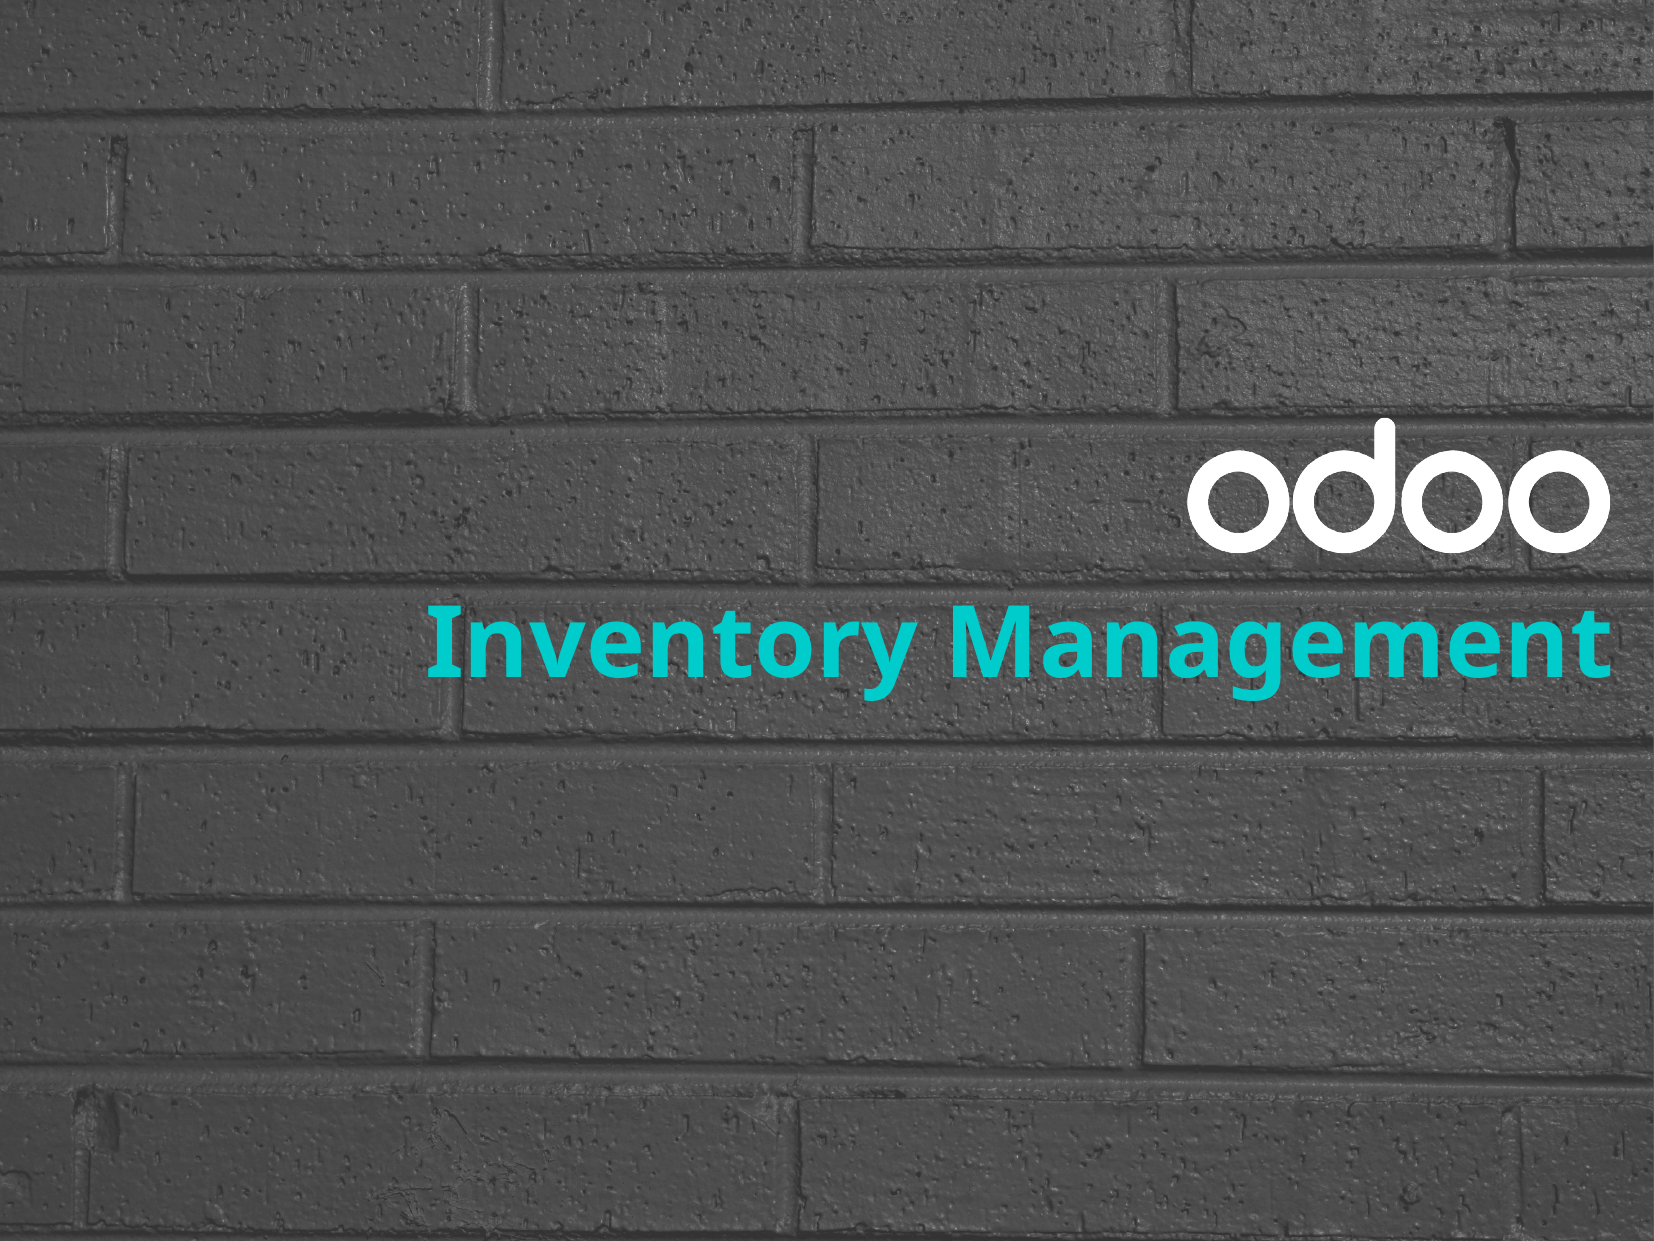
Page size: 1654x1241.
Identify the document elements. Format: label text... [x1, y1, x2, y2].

picture [0, 0, 1654, 1241]
text_box Inventory Management [35, 562, 1630, 845]
